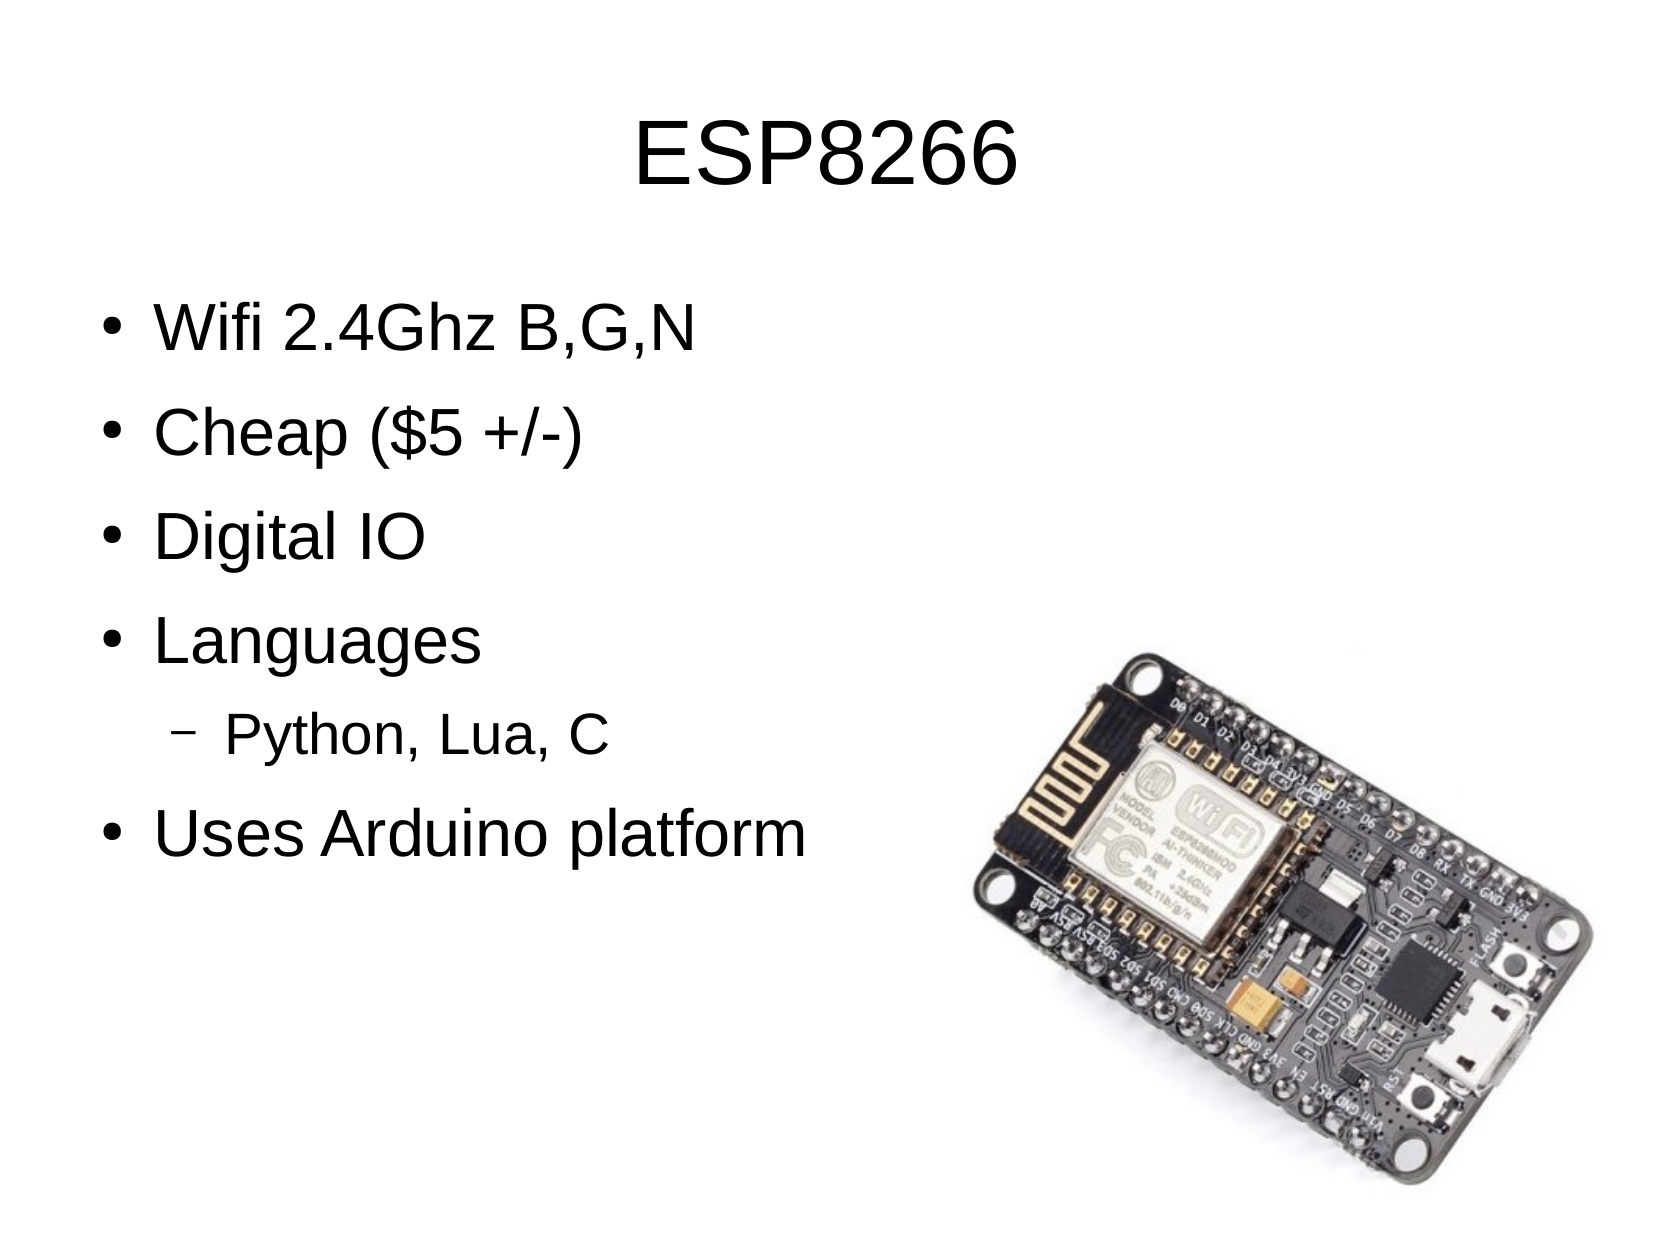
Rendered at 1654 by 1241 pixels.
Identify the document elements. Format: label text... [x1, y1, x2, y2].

picture [945, 644, 1617, 1216]
list Wifi 2.4Ghz B,G,N Cheap ($5 +/-) Digital IO Languages Python, Lua, C Uses Arduino platform [82, 290, 1571, 1010]
title ESP8266 [82, 49, 1571, 257]
